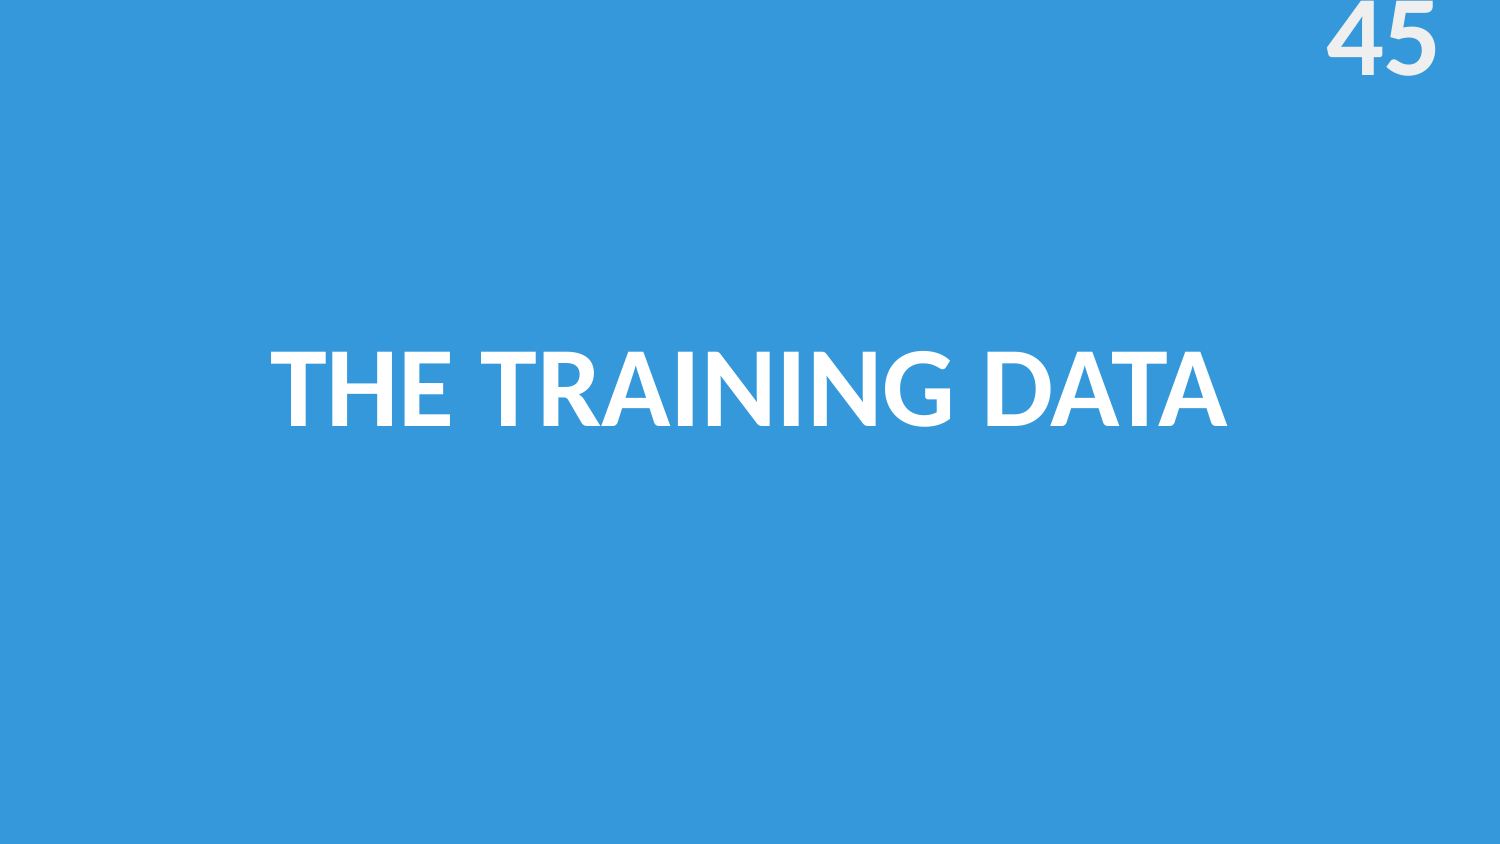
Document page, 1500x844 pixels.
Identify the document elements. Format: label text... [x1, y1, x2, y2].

title THE TRAINING DATA [83, 233, 1417, 529]
